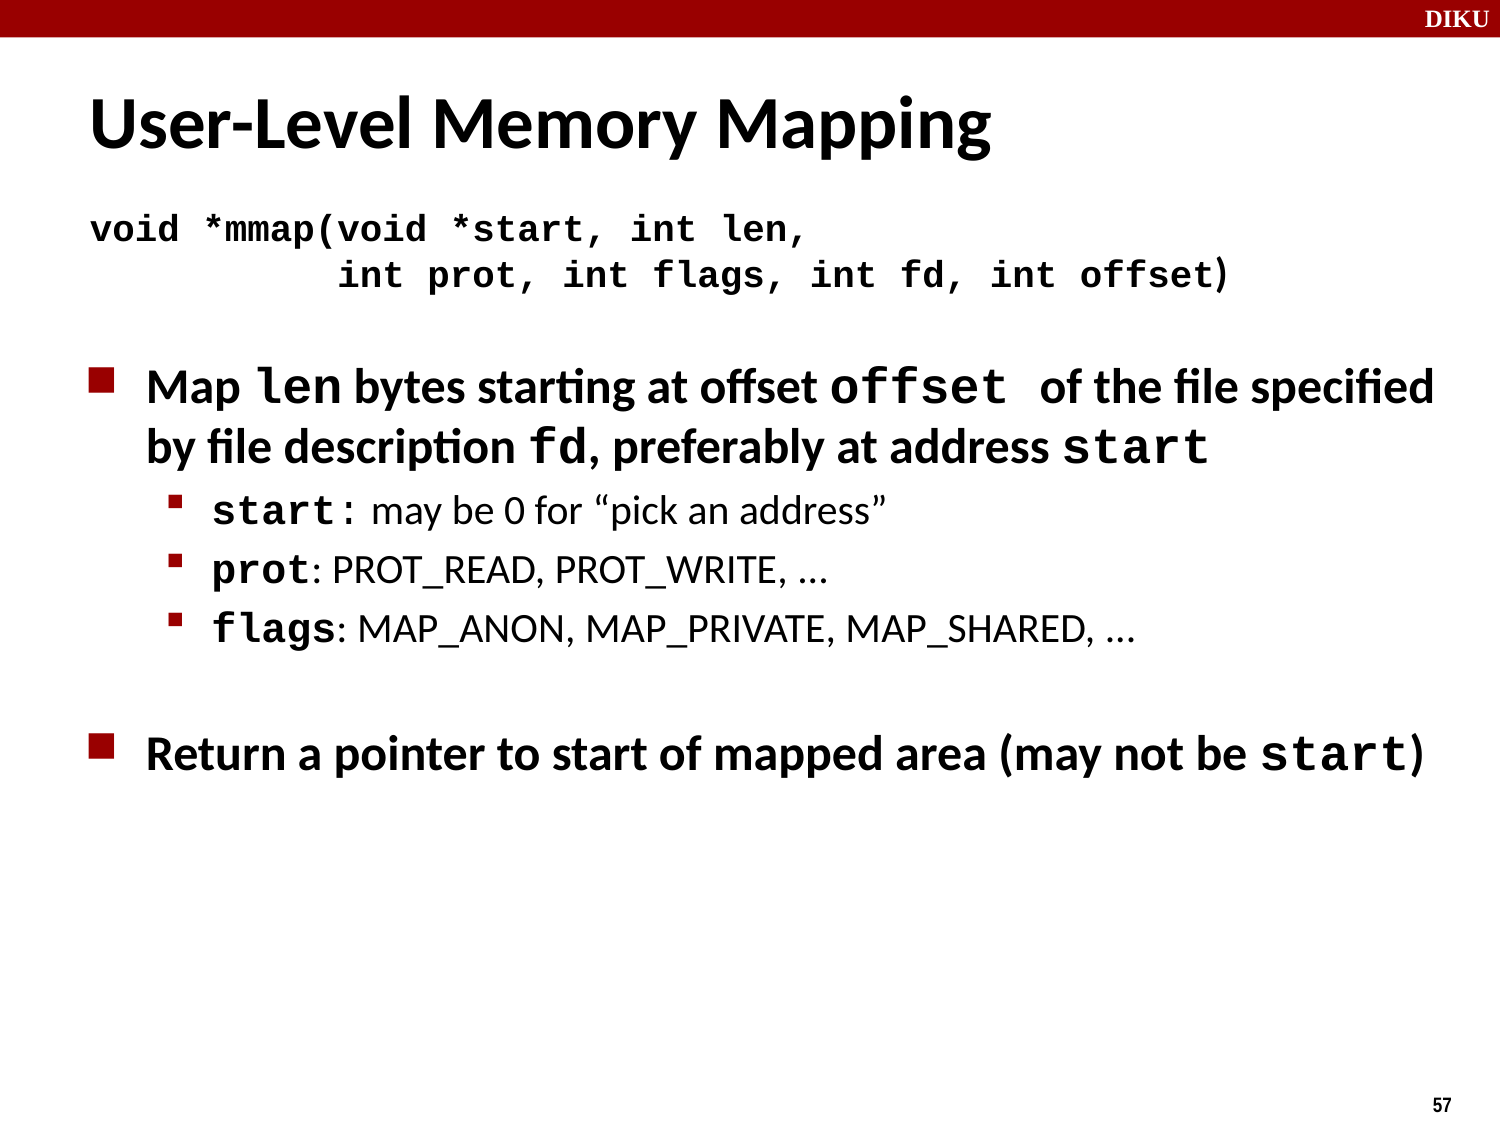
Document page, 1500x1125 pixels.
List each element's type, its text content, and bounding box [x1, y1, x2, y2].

text_box User-Level Memory Mapping [74, 71, 1266, 166]
text_box void *mmap(void *start, int len, int prot, int flags, int fd, int offset) Map len bytes starting at offset offset of the file specified by file description fd, preferably at address start start: may be 0 for “pick an address” prot: PROT_READ, PROT_WRITE, ... flags: MAP_ANON, MAP_PRIVATE, MAP_SHARED, ... Return a pointer to start of mapped area (may not be start) [74, 200, 1463, 1125]
